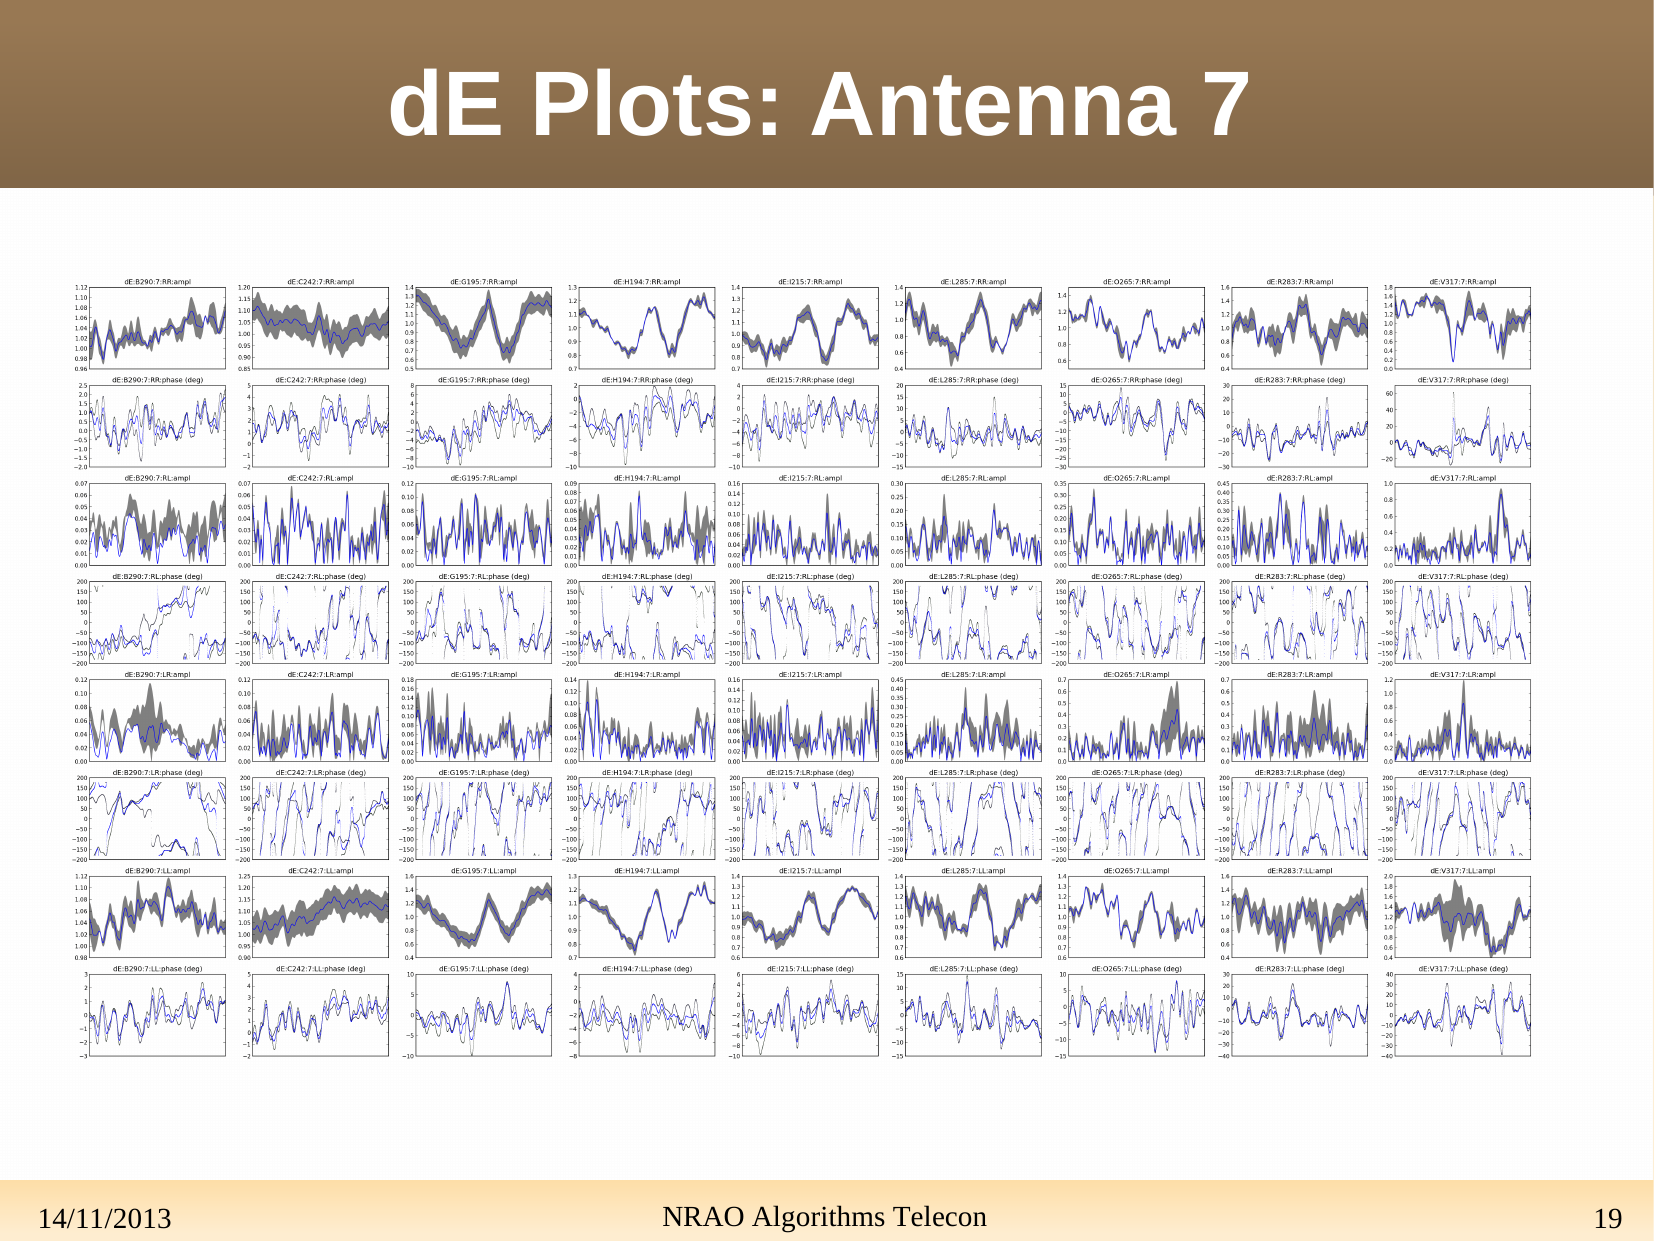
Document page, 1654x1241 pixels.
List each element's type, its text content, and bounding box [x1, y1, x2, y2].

title dE Plots: Antenna 7 [76, 0, 1565, 188]
picture [0, 0, 1654, 1241]
